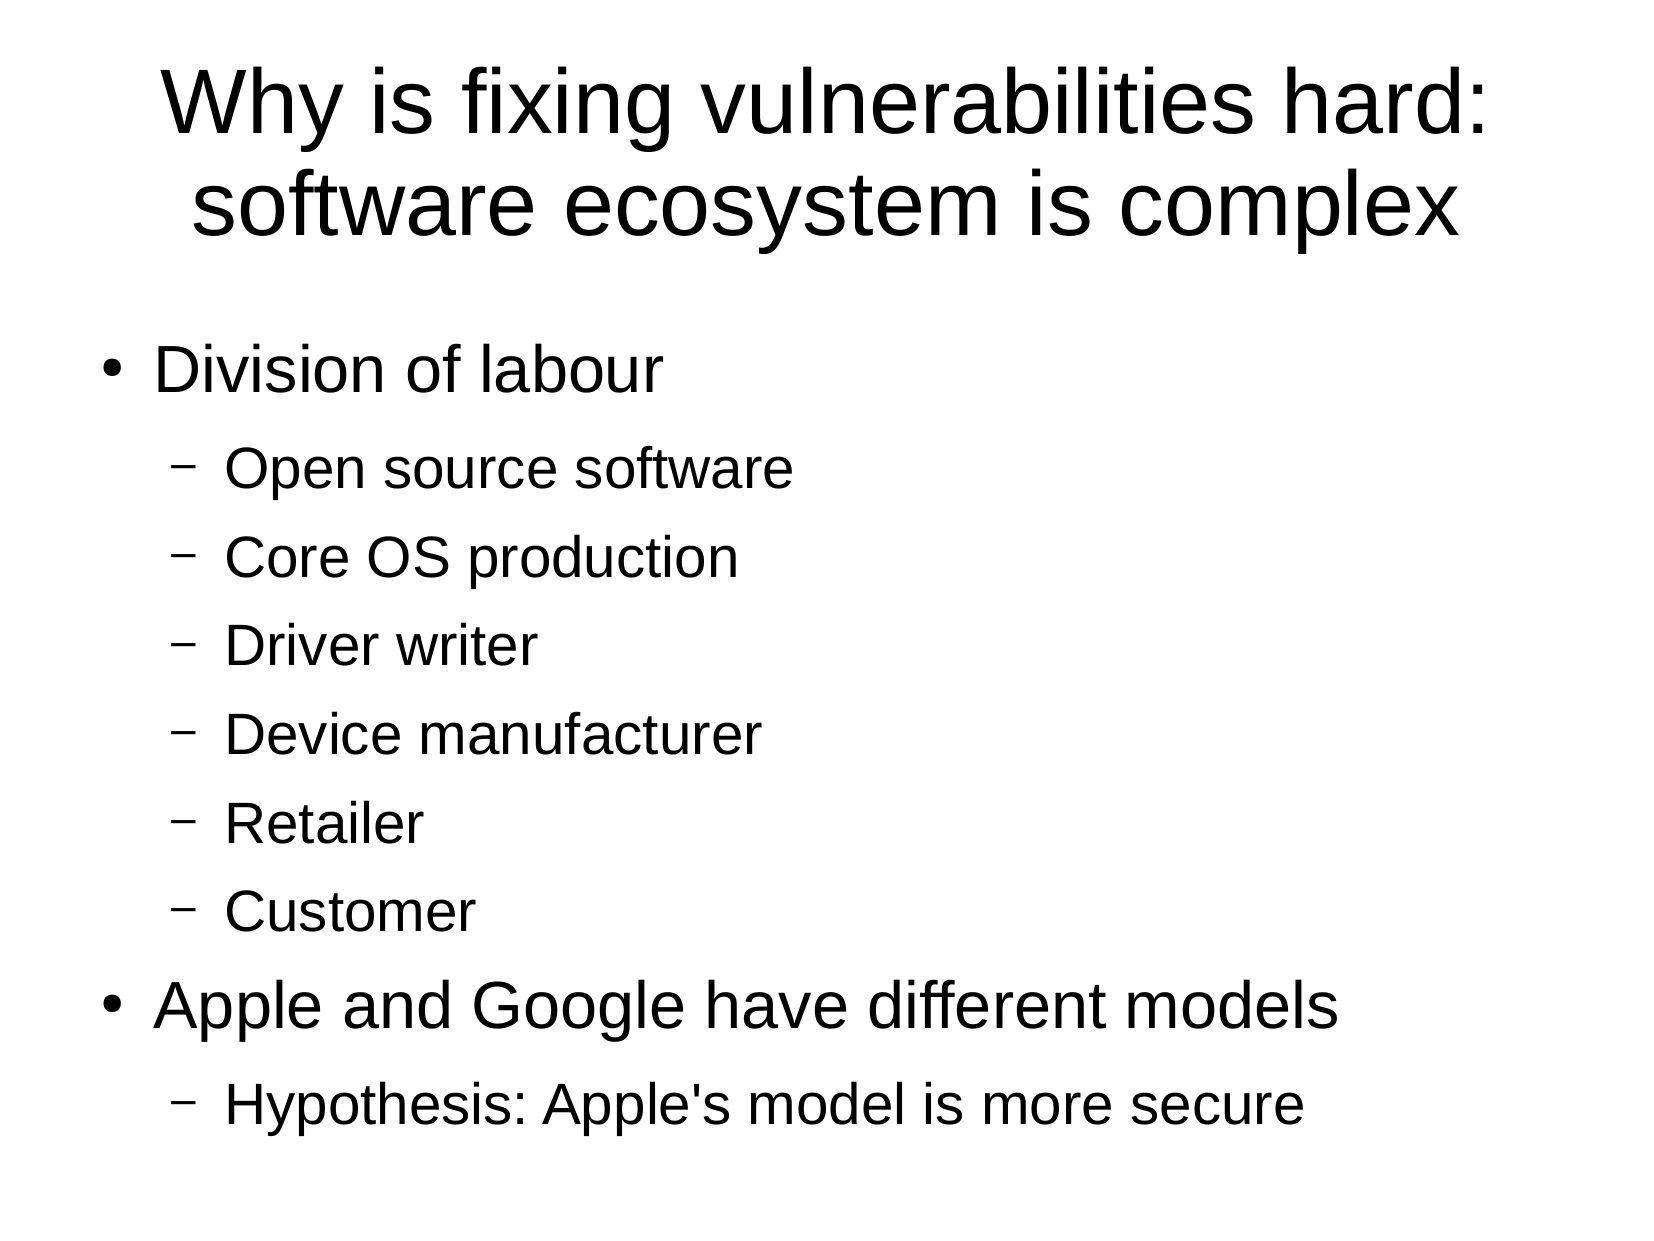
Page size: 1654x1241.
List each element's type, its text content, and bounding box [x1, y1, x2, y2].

title Why is fixing vulnerabilities hard: software ecosystem is complex [82, 49, 1571, 257]
list Division of labour Open source software Core OS production Driver writer Device manufacturer Retailer Customer Apple and Google have different models Hypothesis: Apple's model is more secure [82, 331, 1571, 1150]
